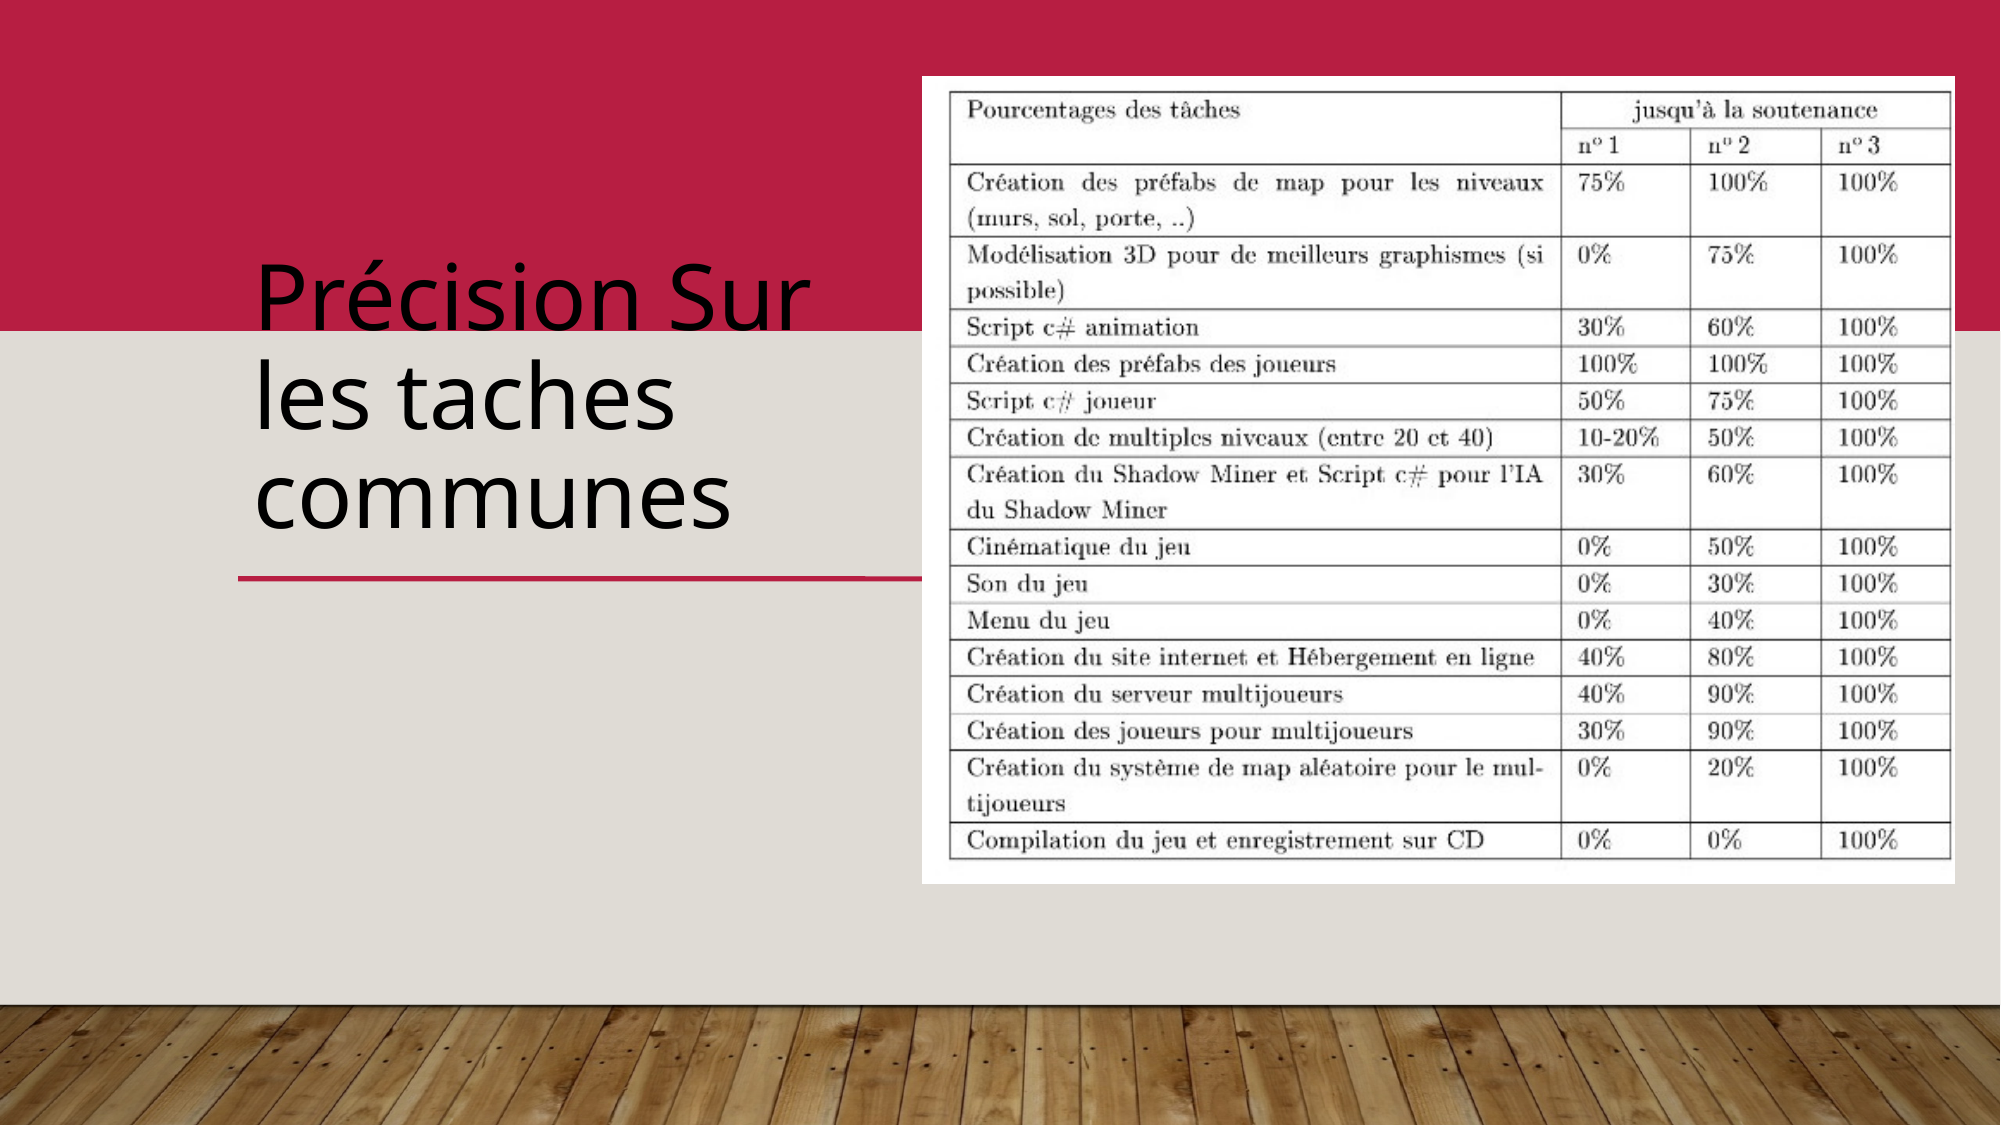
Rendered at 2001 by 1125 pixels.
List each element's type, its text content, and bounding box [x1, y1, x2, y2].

picture [0, 1005, 2000, 1125]
text_box [0, 0, 2000, 1005]
title Précision Sur les taches communes [238, 157, 924, 549]
picture [922, 76, 1955, 884]
